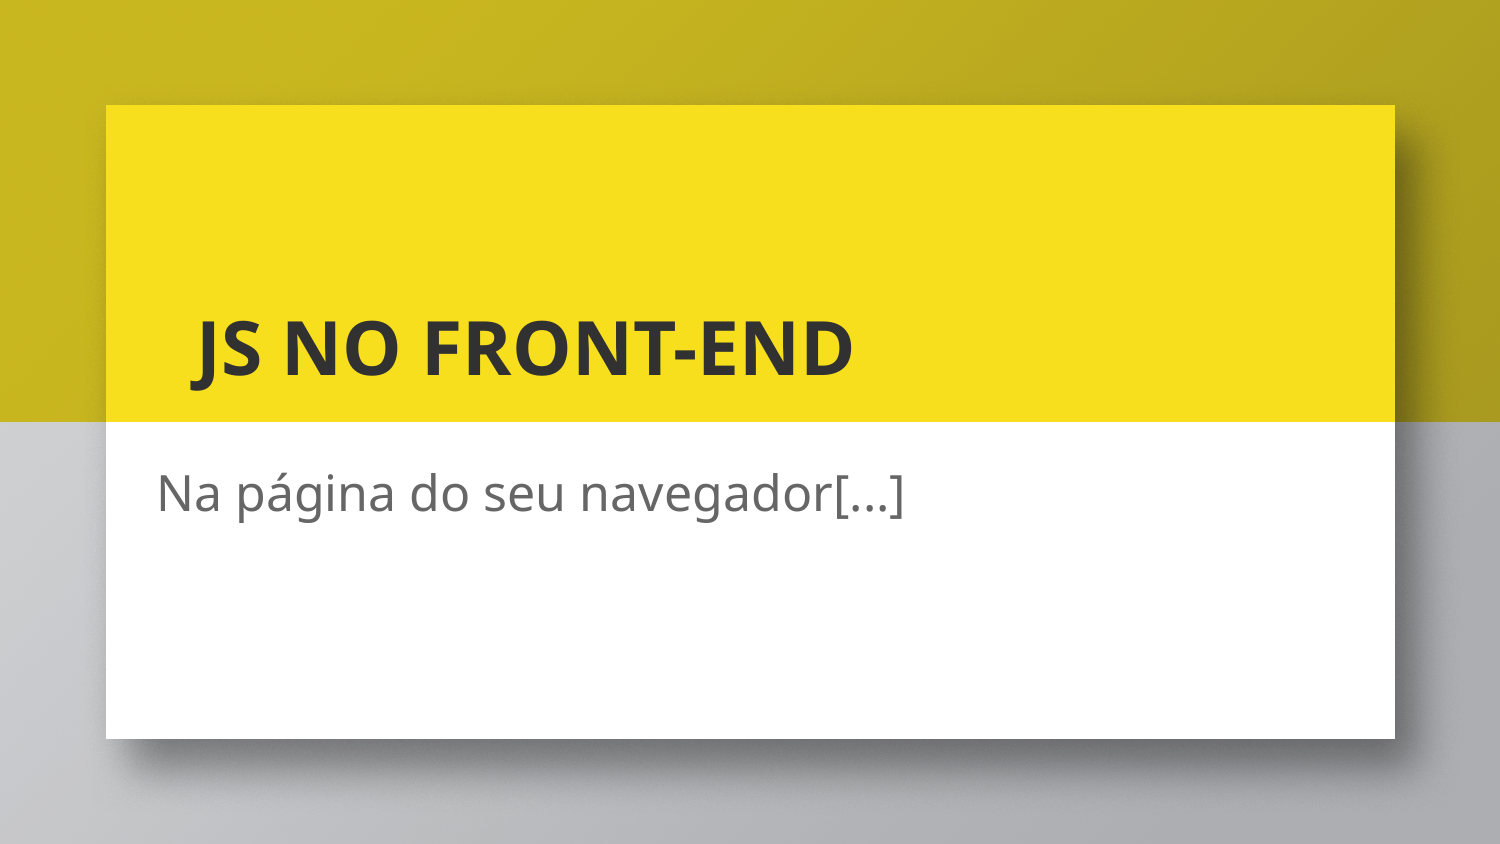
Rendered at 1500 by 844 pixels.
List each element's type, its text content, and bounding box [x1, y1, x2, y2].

picture [0, 0, 1500, 844]
text_box Na página do seu navegador[...] [141, 405, 1100, 576]
title JS NO FRONT-END [181, 210, 1127, 406]
